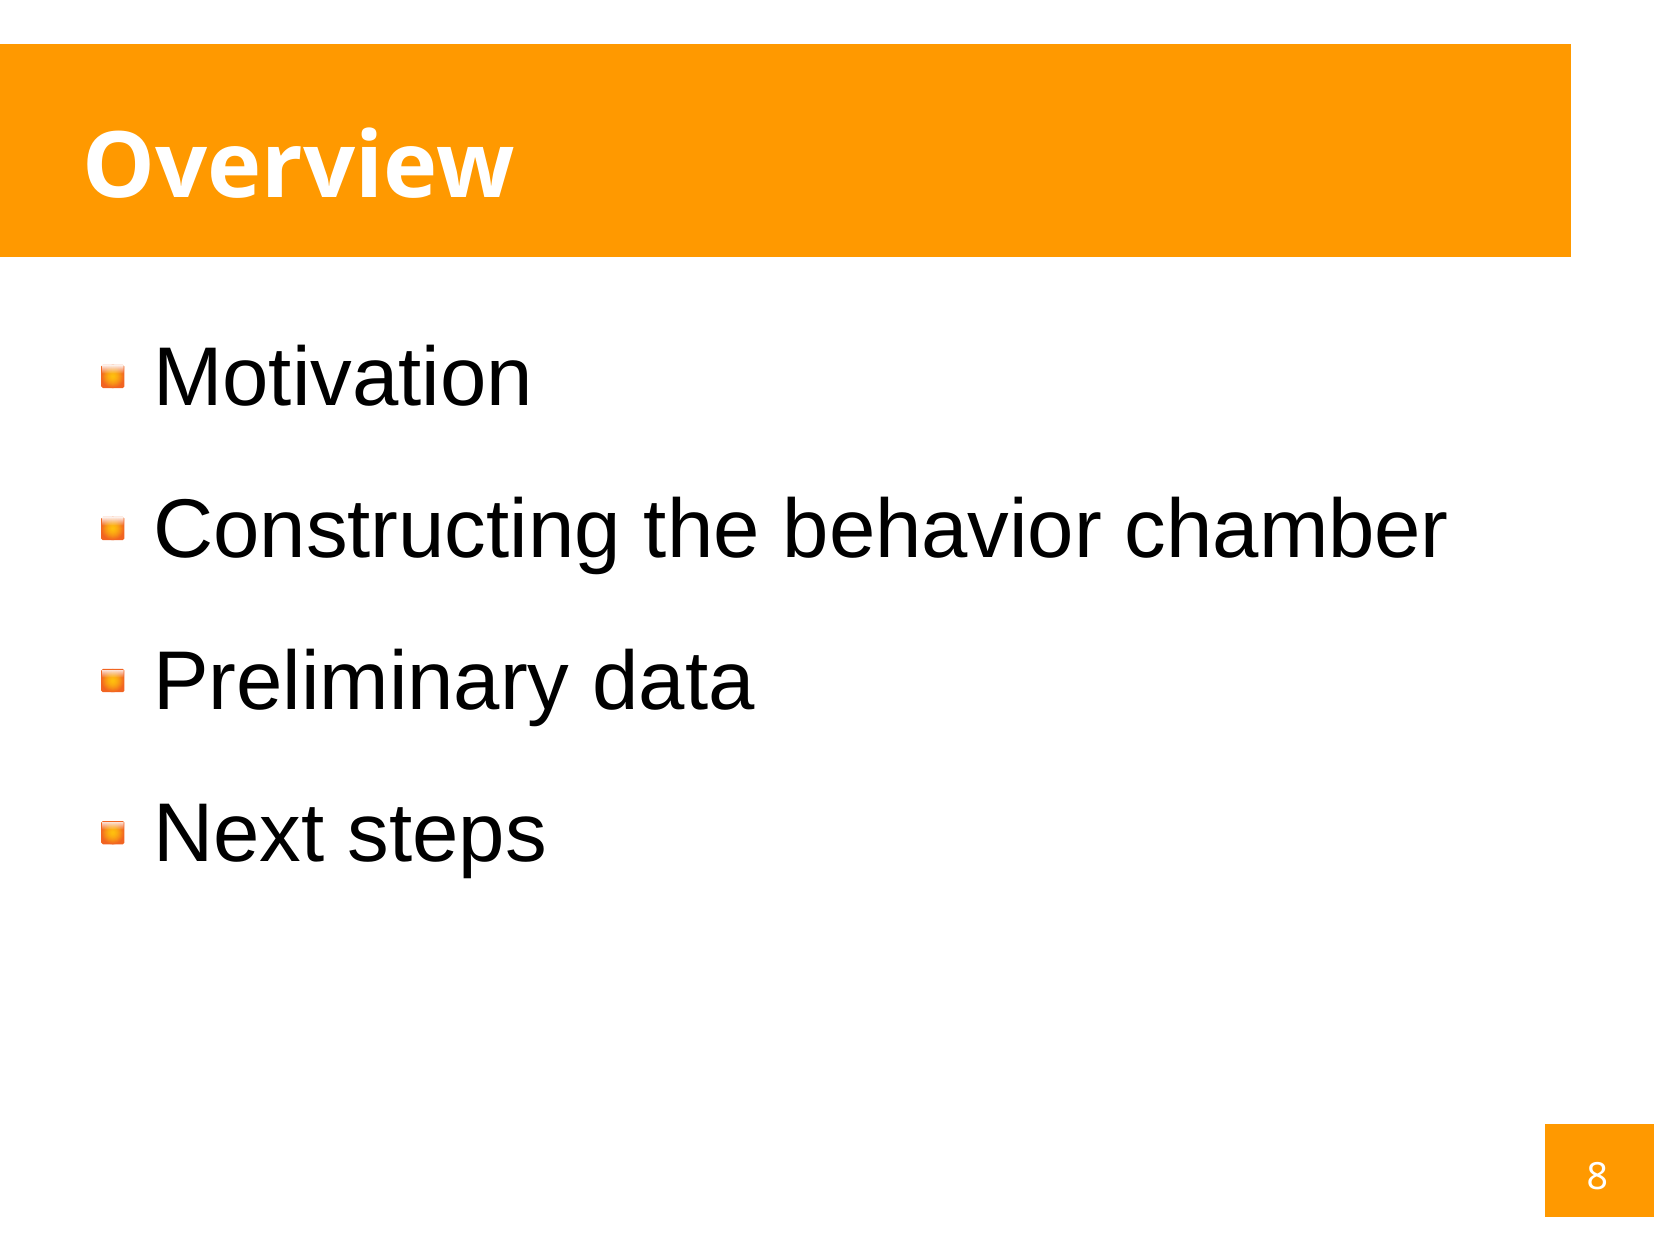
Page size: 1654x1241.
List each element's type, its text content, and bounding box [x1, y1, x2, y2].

title 8 [1563, 1148, 1609, 1194]
text_box [1545, 1124, 1654, 1217]
text_box [0, 44, 1571, 257]
title Overview [82, 49, 1571, 257]
list Motivation Constructing the behavior chamber Preliminary data Next steps [82, 330, 1571, 1096]
